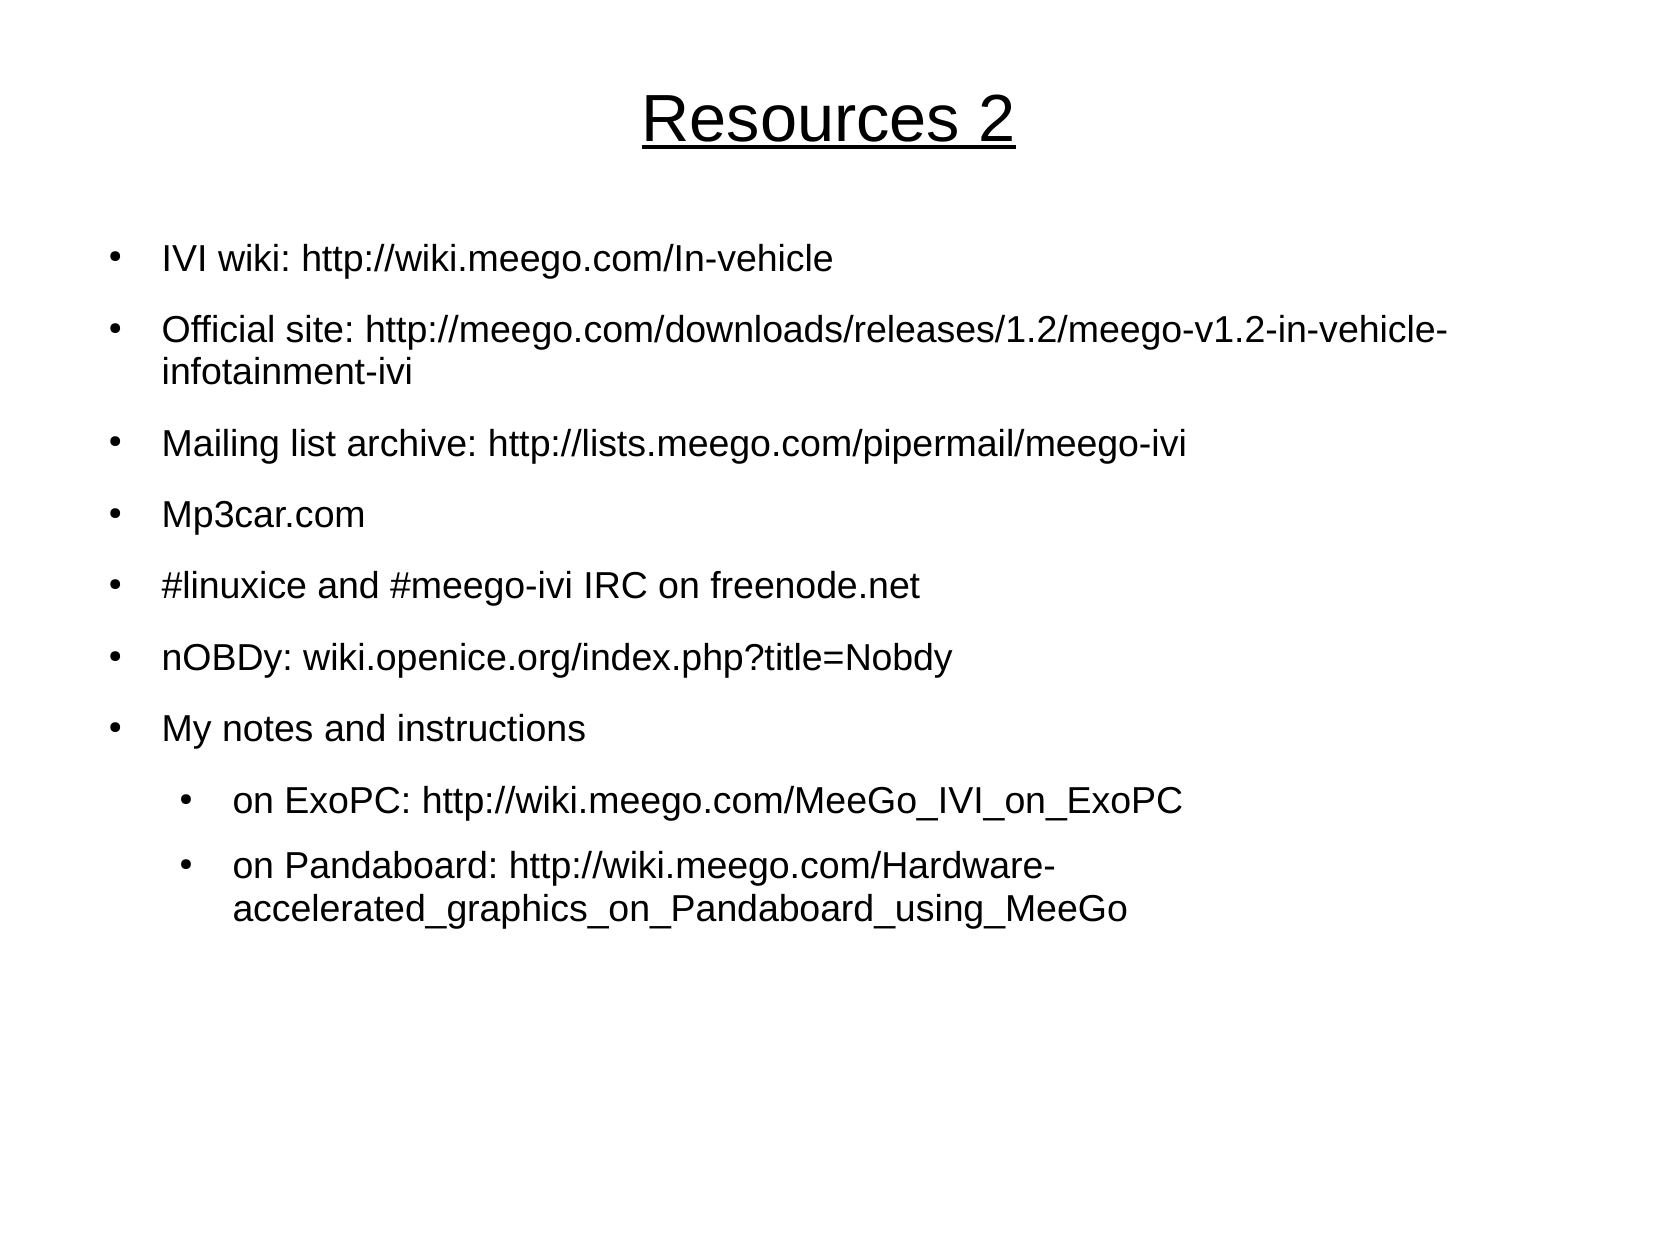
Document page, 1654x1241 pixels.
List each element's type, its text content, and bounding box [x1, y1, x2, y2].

list IVI wiki: http://wiki.meego.com/In-vehicle Official site: http://meego.com/downloads/releases/1.2/meego-v1.2-in-vehicle-infotainment-ivi Mailing list archive: http://lists.meego.com/pipermail/meego-ivi Mp3car.com #linuxice and #meego-ivi IRC on freenode.net nOBDy: wiki.openice.org/index.php?title=Nobdy My notes and instructions on ExoPC: http://wiki.meego.com/MeeGo_IVI_on_ExoPC on Pandaboard: http://wiki.meego.com/Hardware-accelerated_graphics_on_Pandaboard_using_MeeGo [90, 237, 1579, 1056]
title Resources 2 [82, 49, 1576, 188]
